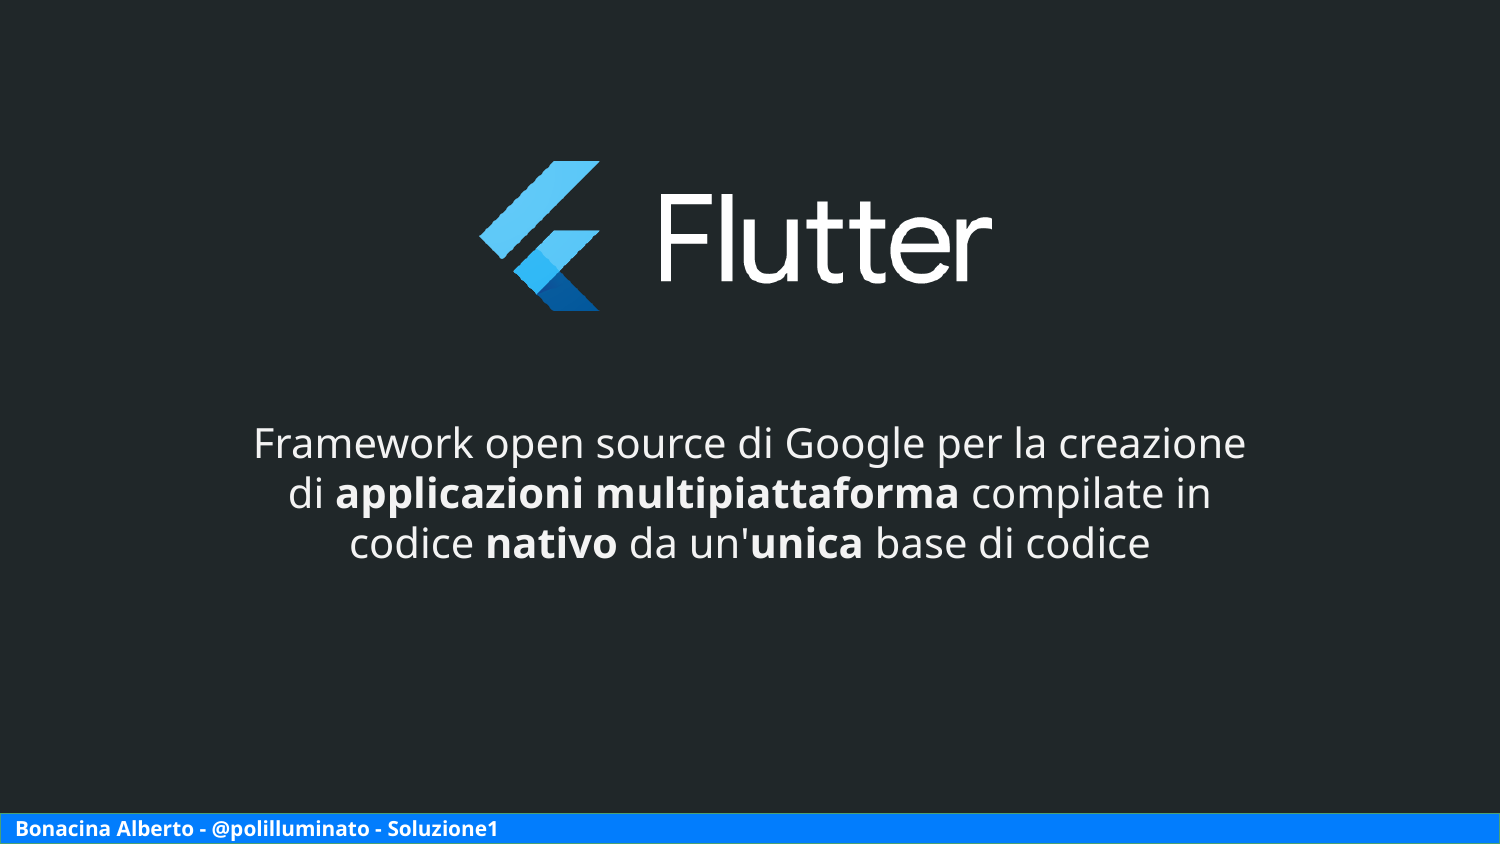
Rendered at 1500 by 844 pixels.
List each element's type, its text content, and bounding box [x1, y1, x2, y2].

picture [478, 161, 992, 311]
text_box Bonacina Alberto - @polilluminato - Soluzione1 [0, 800, 1500, 844]
text_box Framework open source di Google per la creazione di applicazioni multipiattaforma compilate in codice nativo da un'unica base di codice [225, 401, 1274, 583]
